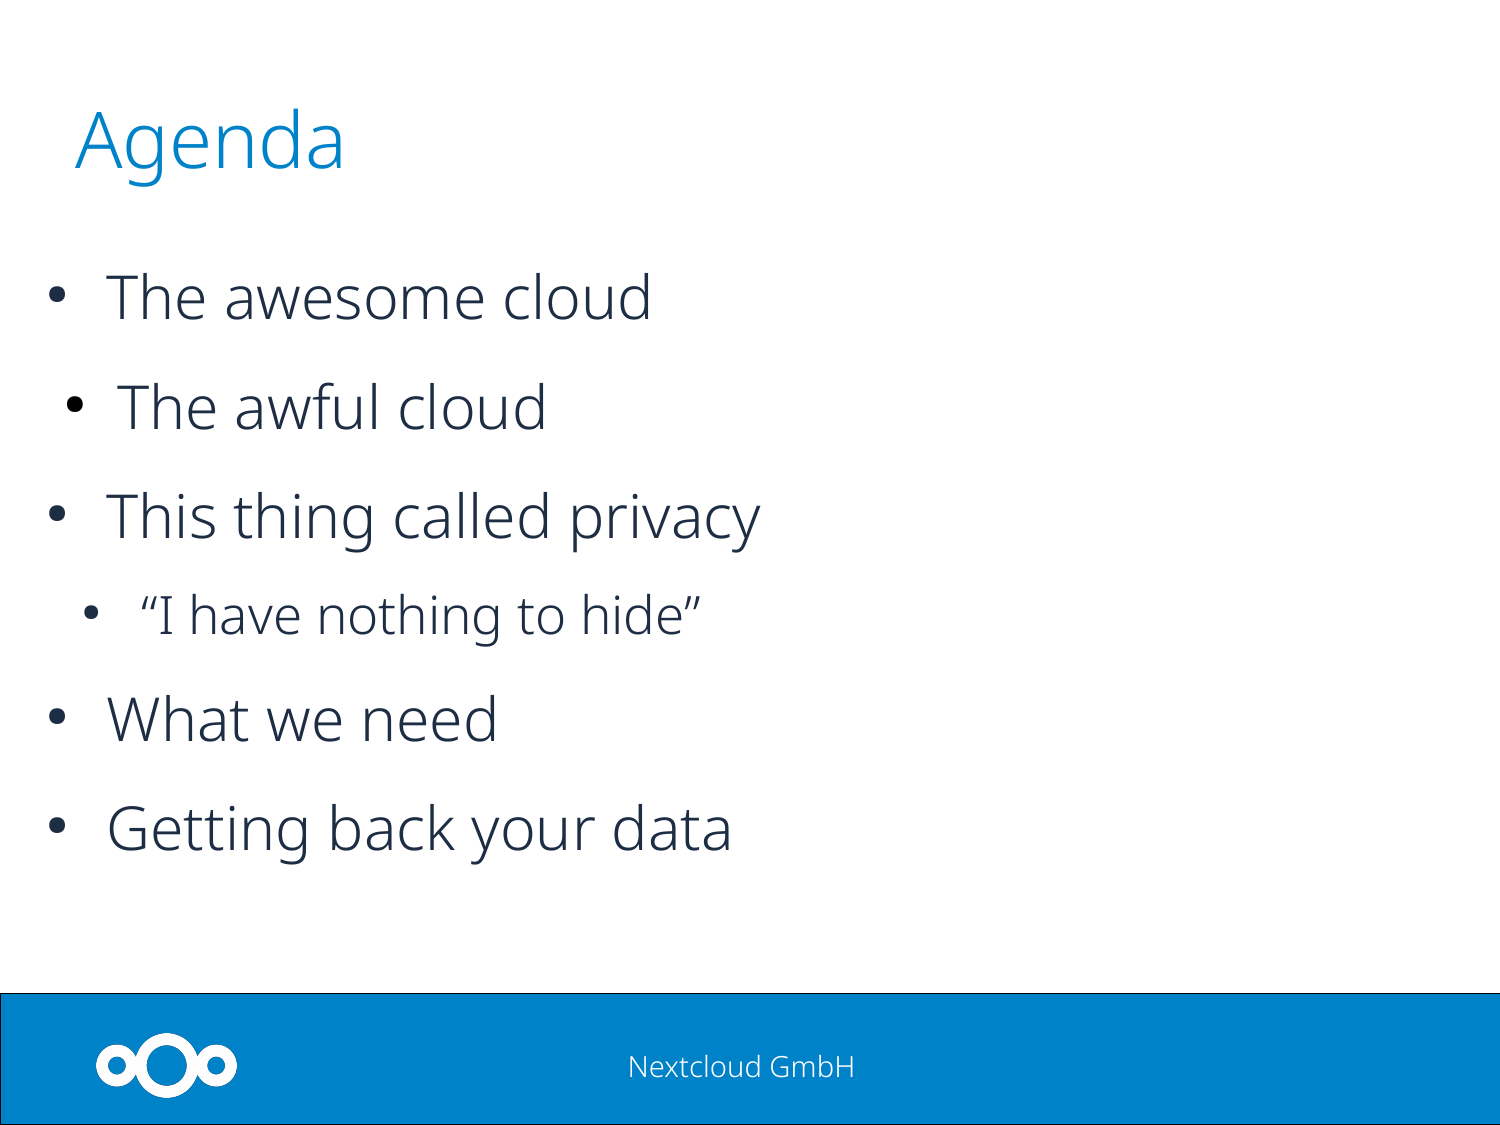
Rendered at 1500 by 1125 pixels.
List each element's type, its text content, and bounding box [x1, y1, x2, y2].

list The awesome cloud The awful cloud This thing called privacy “I have nothing to hide” What we need Getting back your data [46, 254, 1465, 1026]
title Agenda [74, 44, 1425, 233]
picture [96, 1033, 237, 1098]
